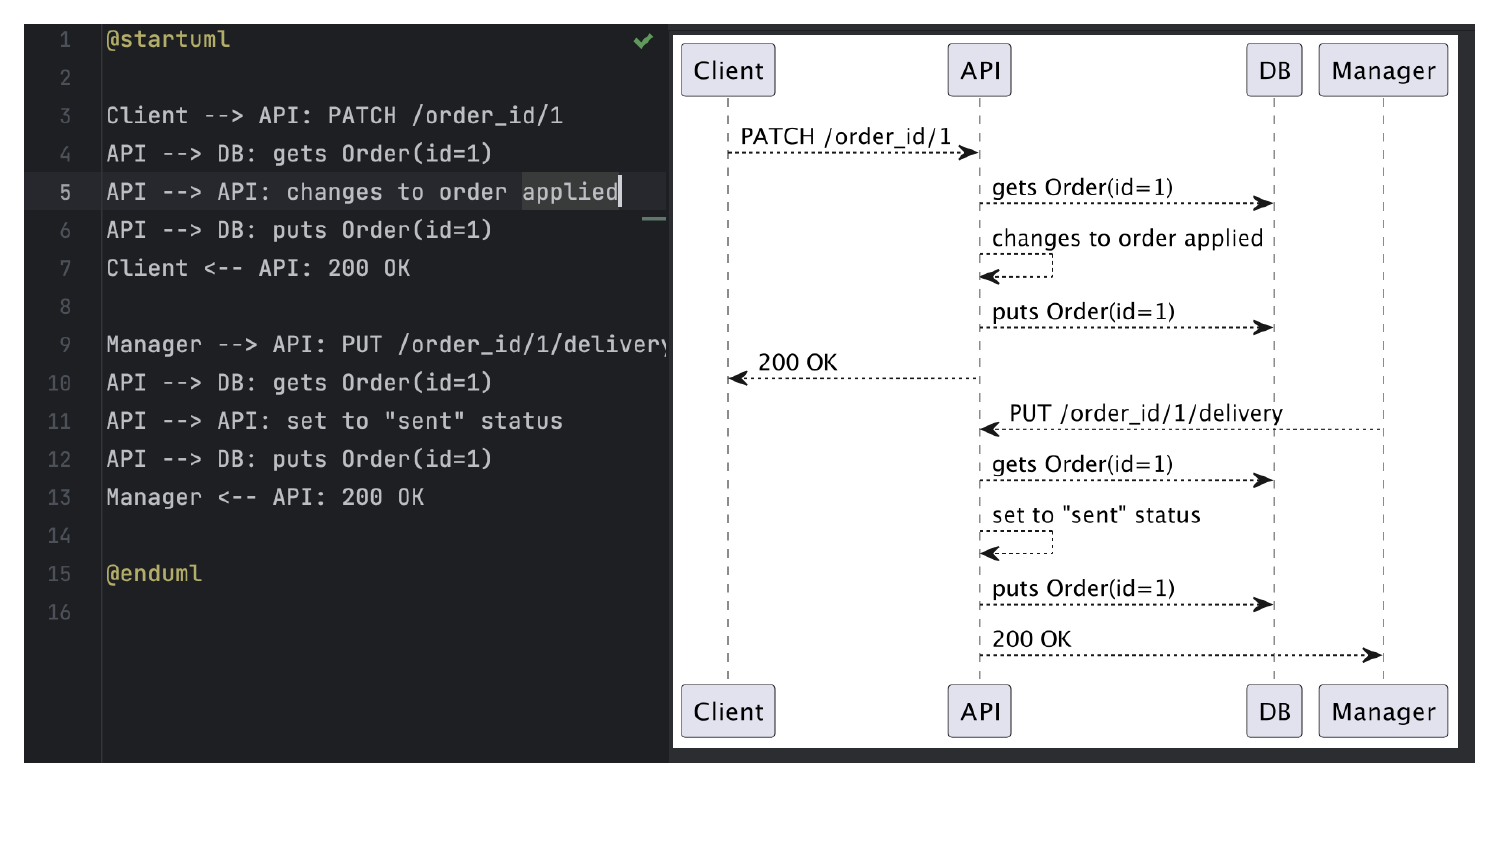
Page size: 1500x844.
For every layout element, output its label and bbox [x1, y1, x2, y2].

picture [24, 24, 1475, 763]
